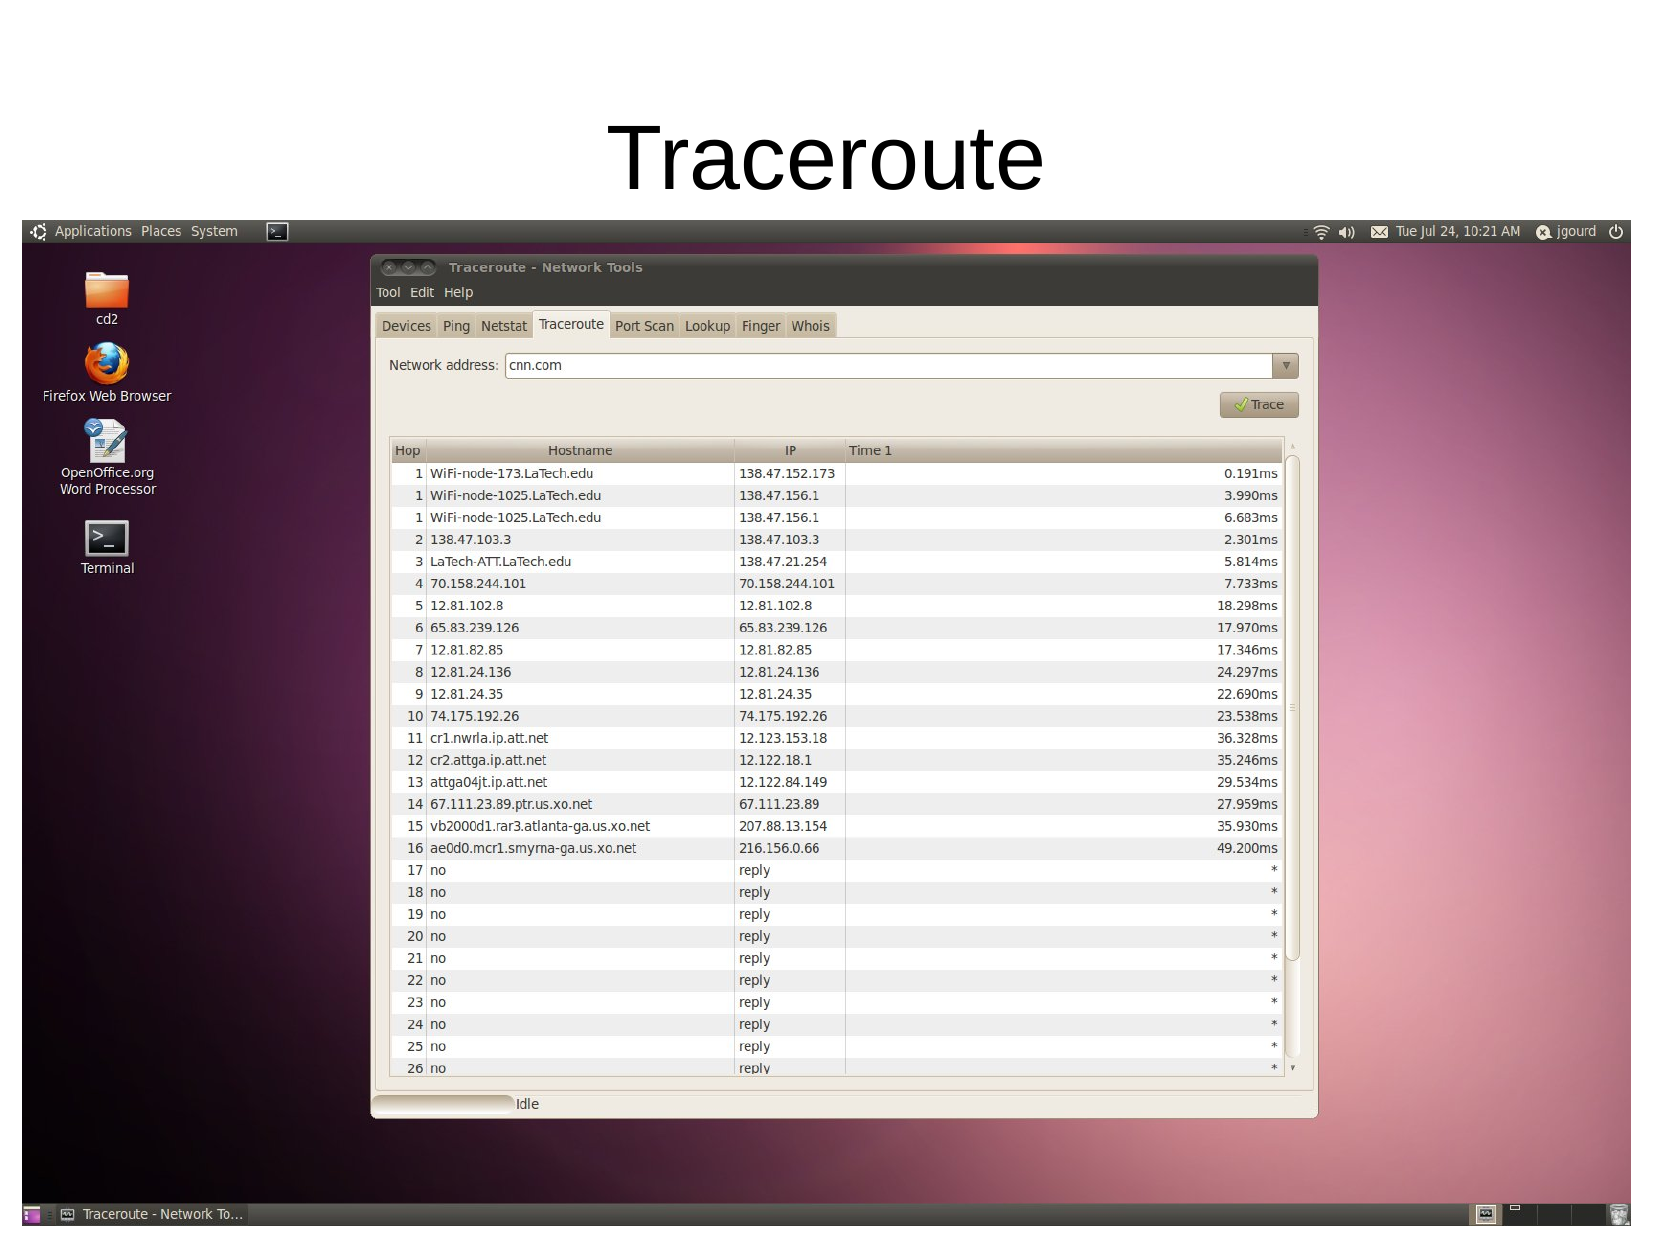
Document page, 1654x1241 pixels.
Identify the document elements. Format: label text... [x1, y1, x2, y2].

title Traceroute [82, 49, 1571, 220]
picture [22, 220, 1631, 1226]
